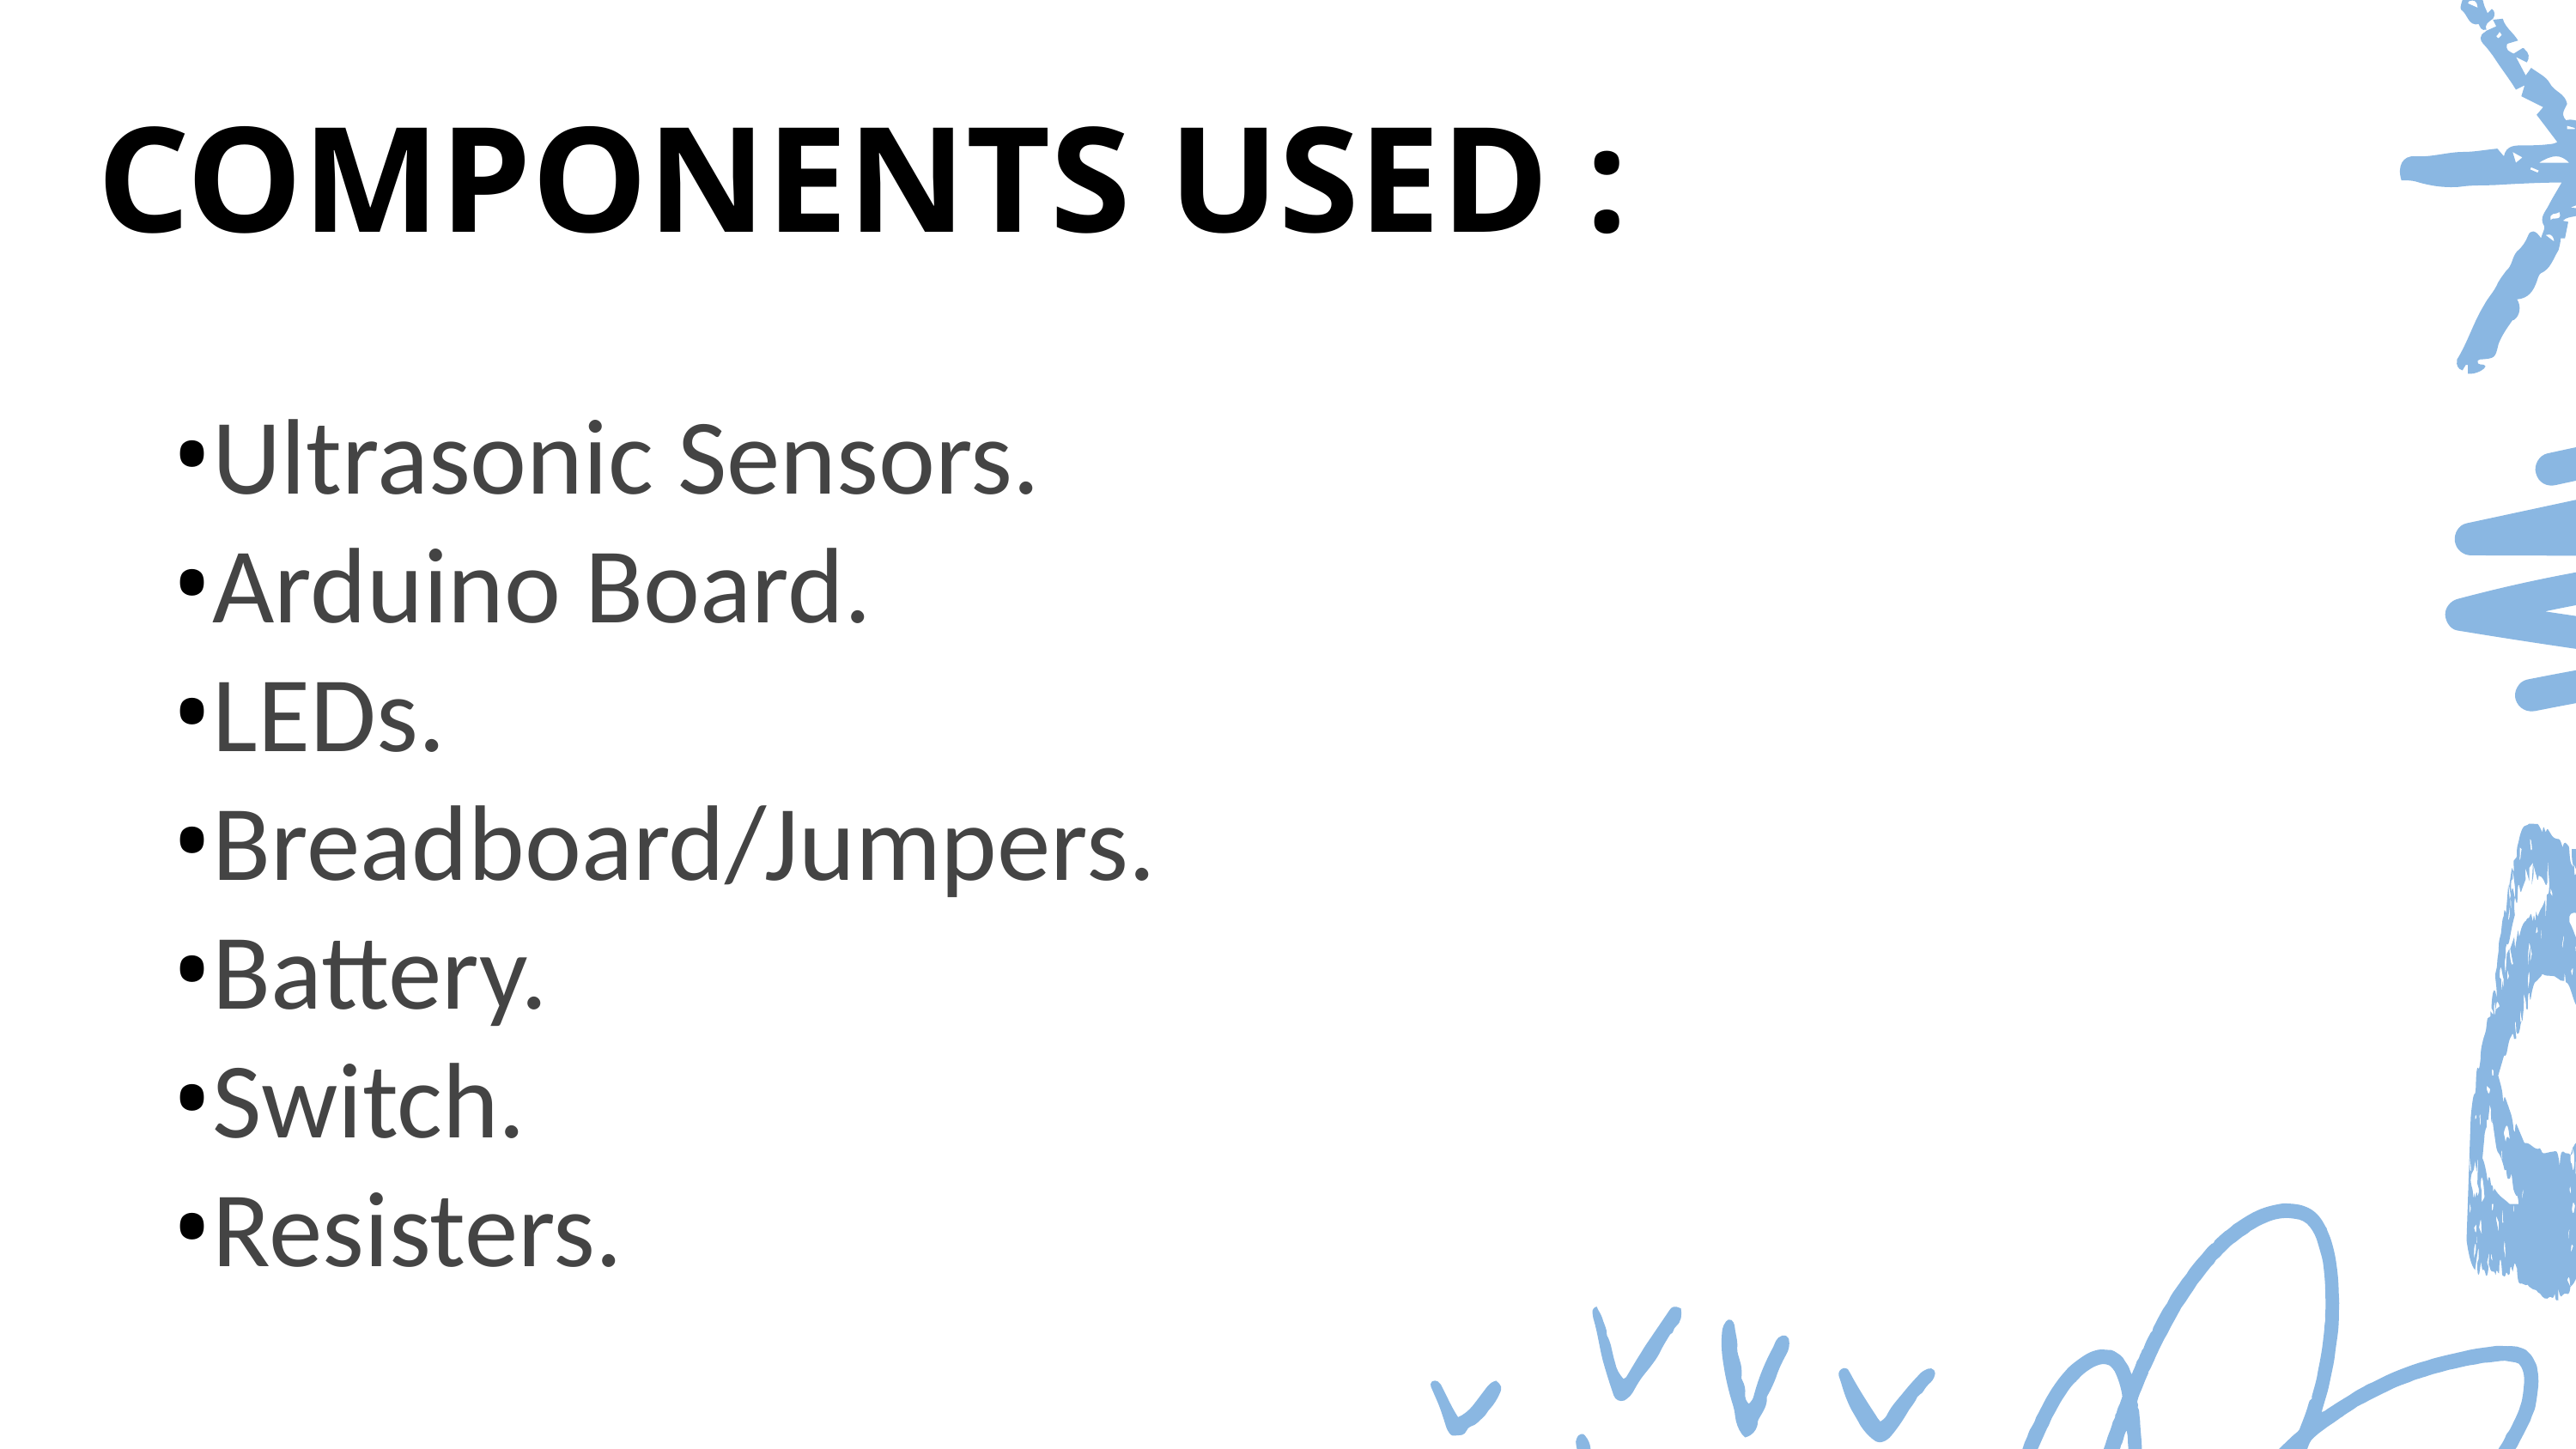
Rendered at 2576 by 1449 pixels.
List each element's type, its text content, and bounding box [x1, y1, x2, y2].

text_box Ultrasonic Sensors.​ Arduino Board. ​ LEDs.​ Breadboard/Jumpers.​ Battery.​ Switch.​ Resisters. [159, 380, 1686, 1304]
text_box [1428, 0, 2576, 1449]
text_box COMPONENTS USED : [97, 80, 2392, 287]
